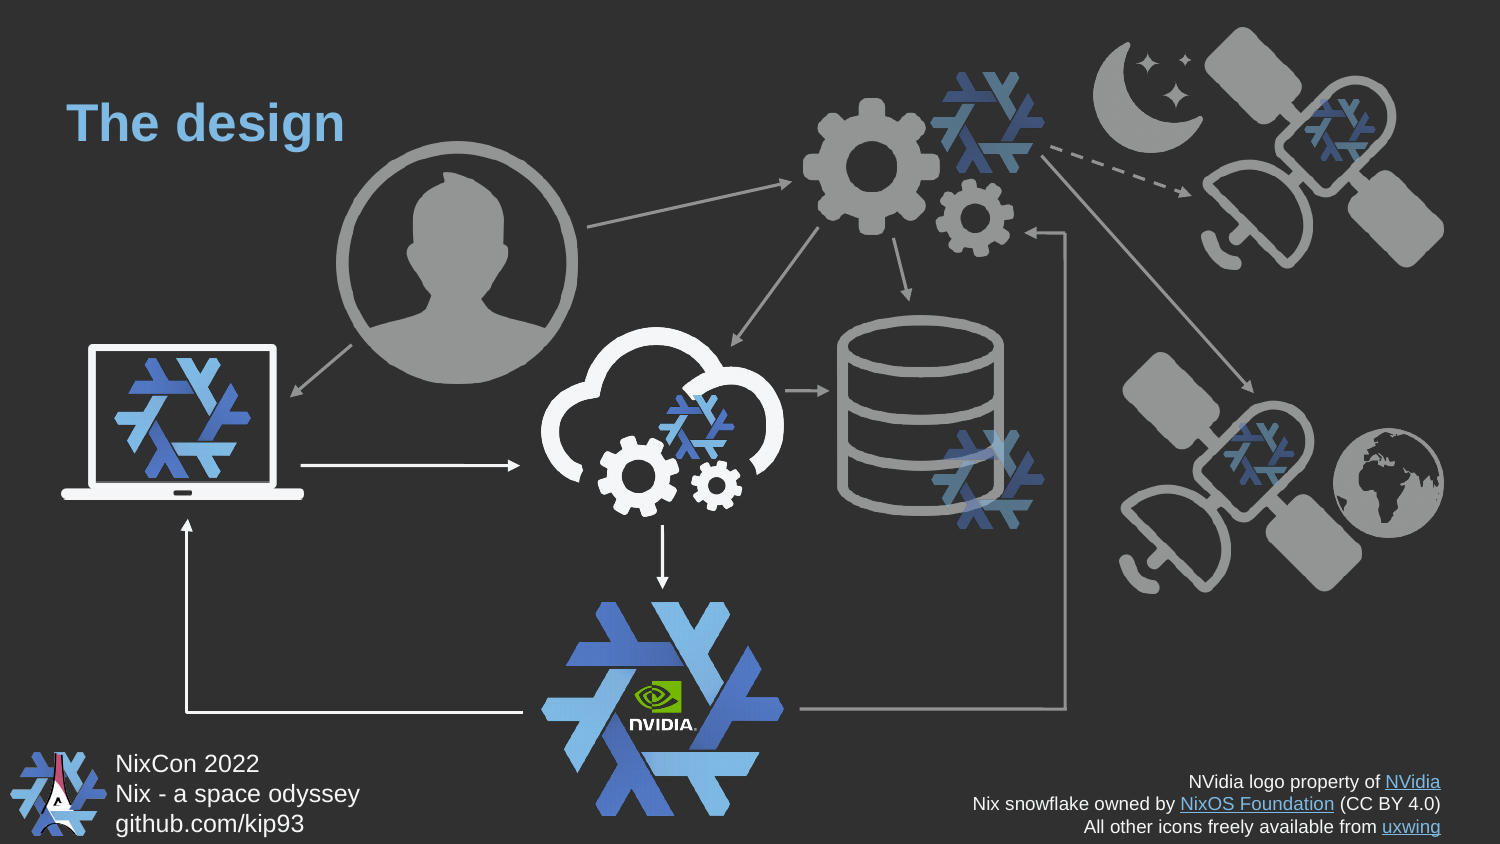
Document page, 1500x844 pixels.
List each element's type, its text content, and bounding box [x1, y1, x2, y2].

picture [1119, 352, 1444, 594]
picture [336, 141, 784, 517]
picture [10, 752, 107, 836]
picture [61, 344, 304, 500]
title The design [51, 72, 930, 167]
picture [1093, 27, 1444, 270]
picture [541, 602, 784, 816]
picture [803, 72, 1045, 257]
title The design [1045, 72, 1201, 167]
title The design [1444, 72, 1449, 167]
text_box NVidia logo property of NVidia Nix snowflake owned by NixOS Foundation (CC BY 4.0) All other icons freely available from uxwing [403, 754, 1456, 844]
picture [837, 315, 1045, 529]
